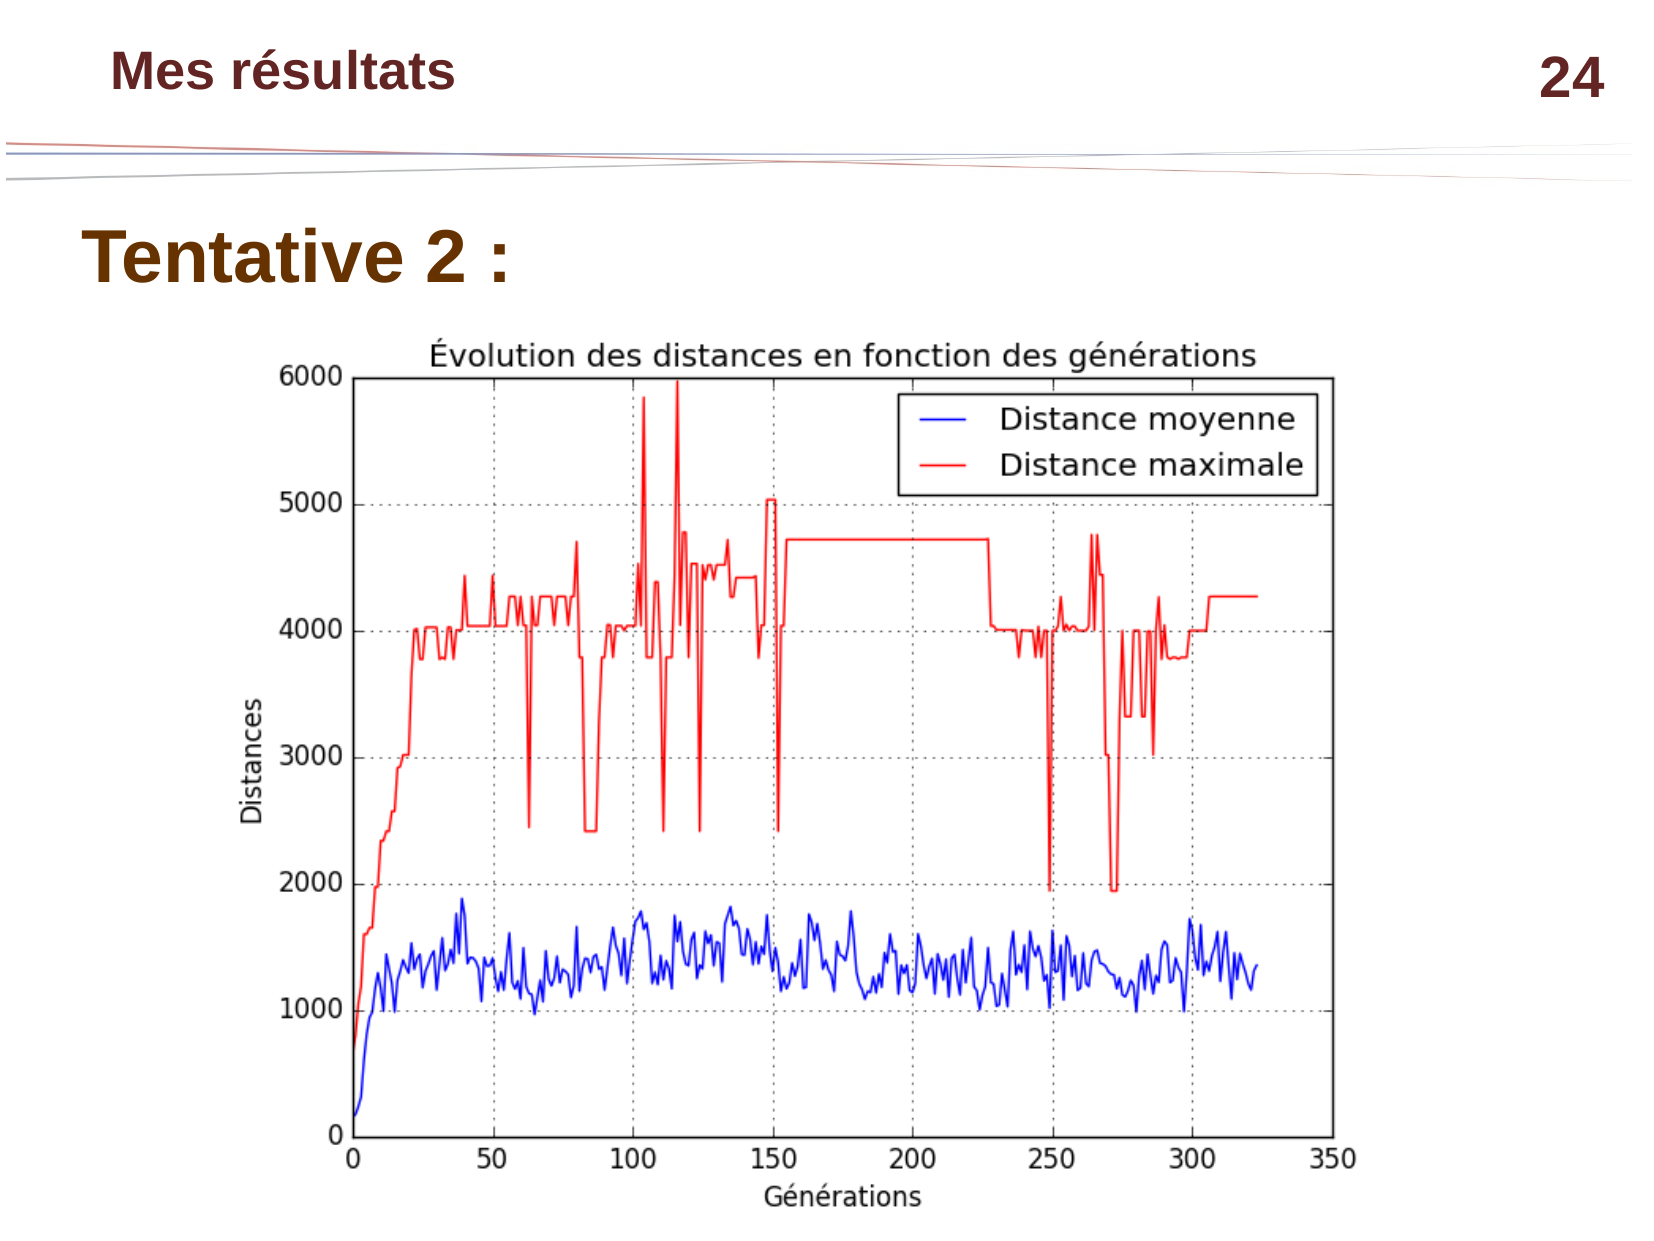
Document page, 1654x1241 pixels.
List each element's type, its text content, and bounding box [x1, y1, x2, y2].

picture [6, 133, 1632, 208]
picture [195, 283, 1459, 1232]
title Mes résultats [17, 35, 550, 121]
text_box Tentative 2 : [66, 208, 528, 309]
title 24 [1507, 15, 1638, 134]
